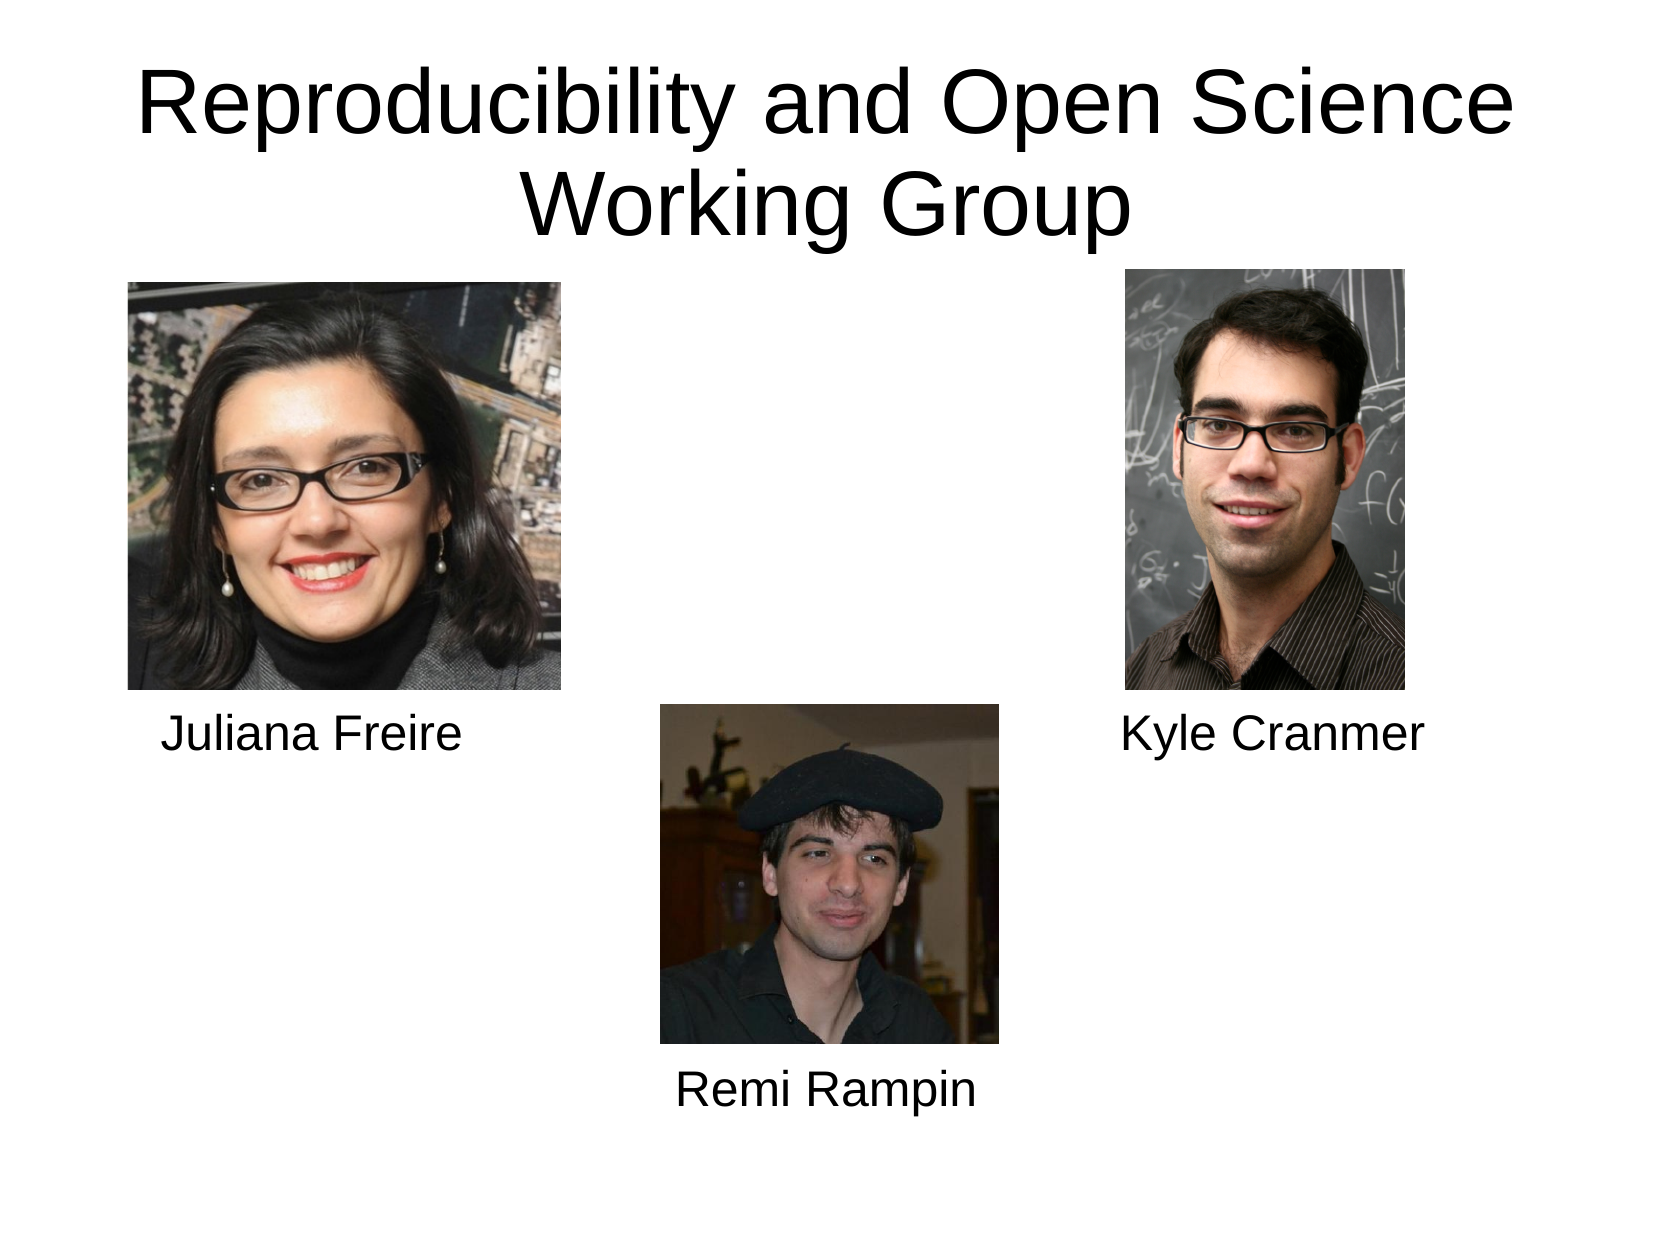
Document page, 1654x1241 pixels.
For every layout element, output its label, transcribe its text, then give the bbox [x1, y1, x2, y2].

text_box Juliana Freire [89, 705, 594, 795]
picture [660, 704, 999, 1044]
text_box Remi Rampin [660, 1053, 1111, 1126]
text_box Kyle Cranmer [1049, 705, 1576, 796]
picture [127, 282, 561, 691]
title Reproducibility and Open Science Working Group [82, 49, 1571, 257]
picture [1125, 269, 1405, 691]
